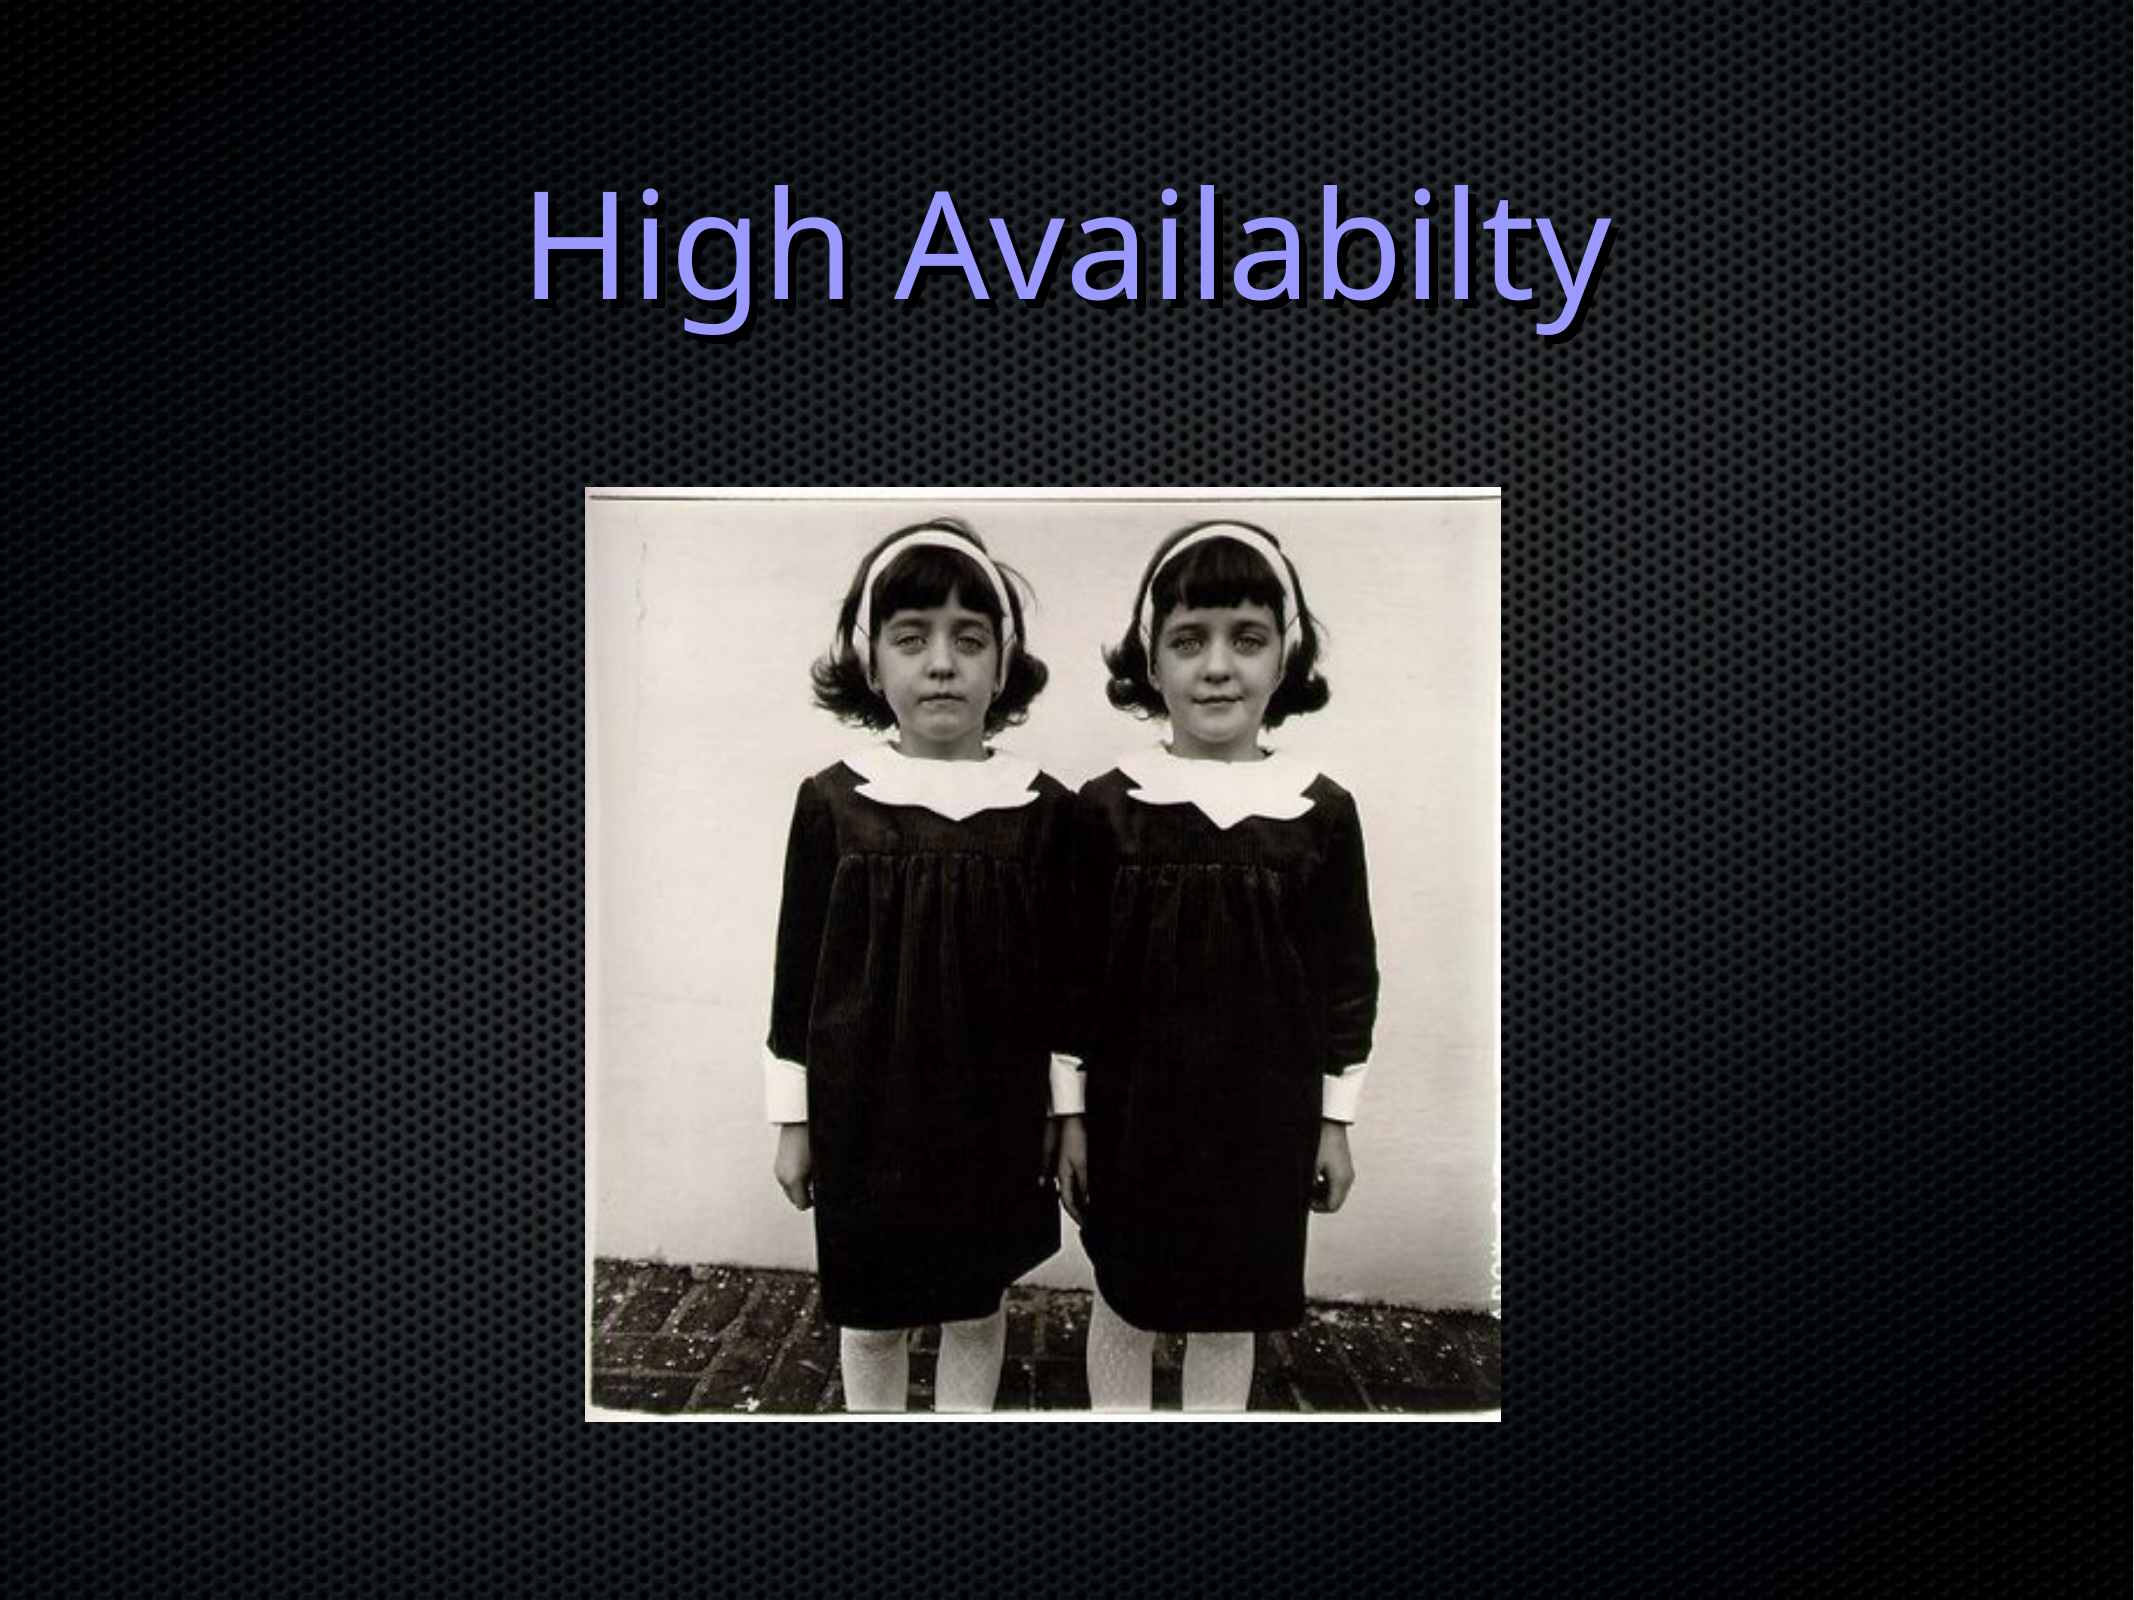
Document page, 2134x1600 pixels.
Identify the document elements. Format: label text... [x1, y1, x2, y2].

title High Availabilty [129, 49, 2005, 435]
picture [0, 0, 2134, 1600]
